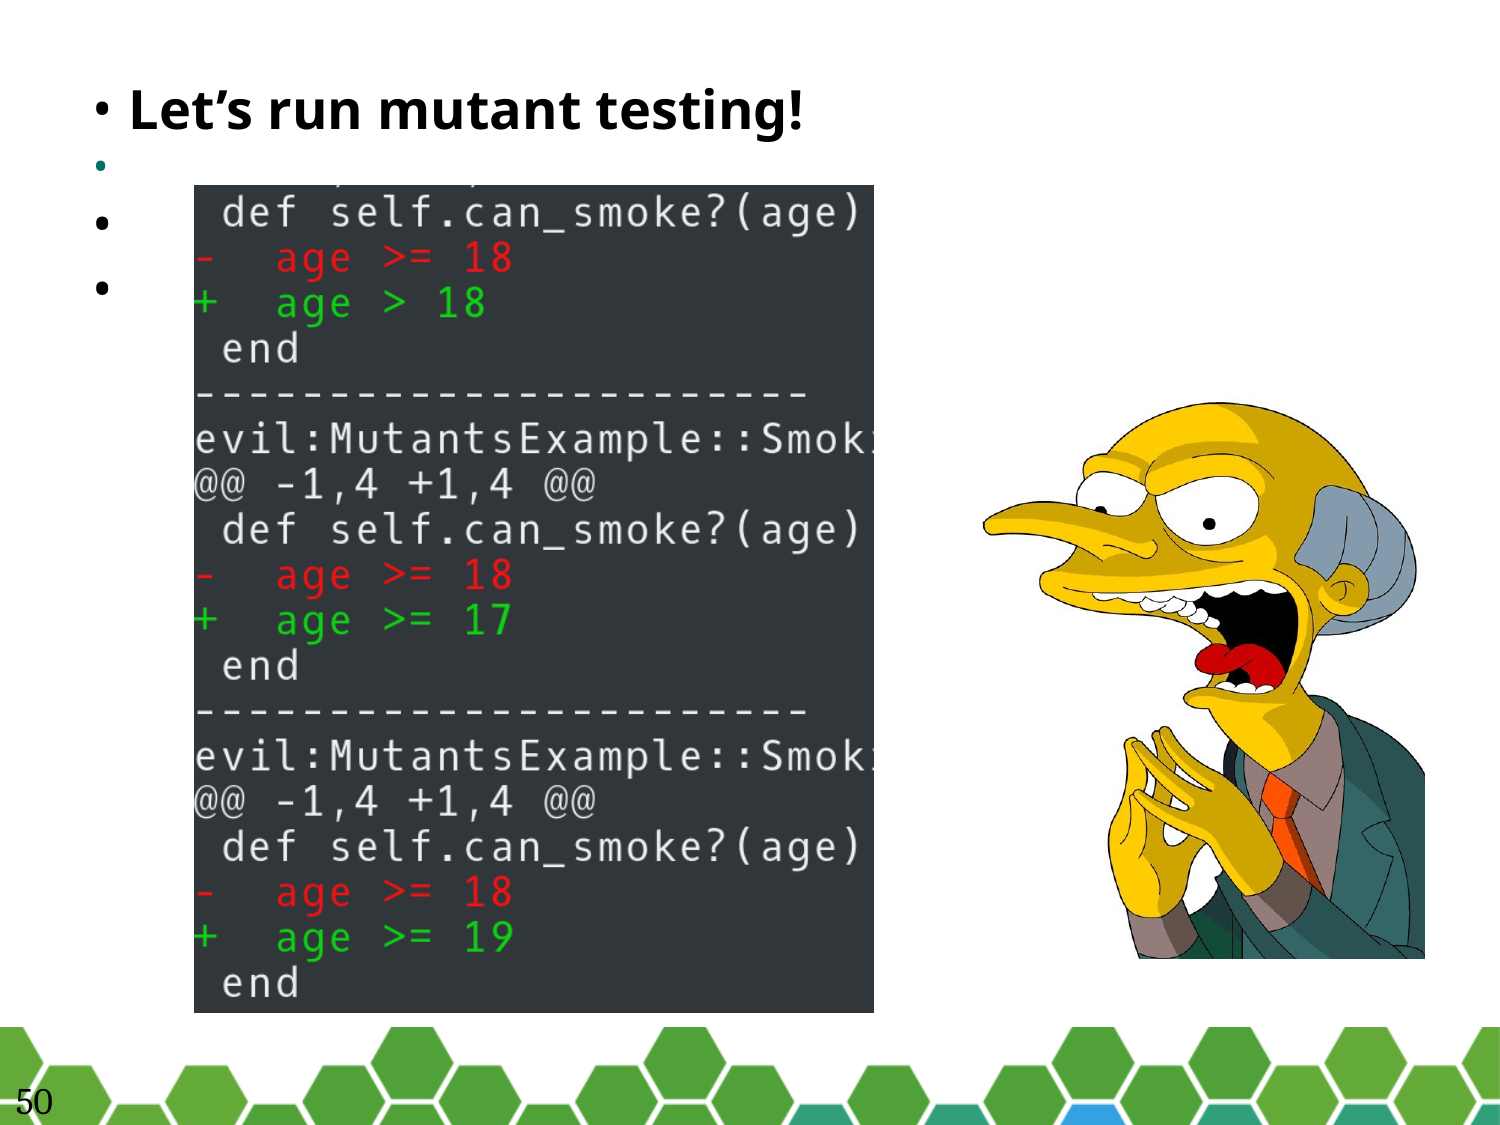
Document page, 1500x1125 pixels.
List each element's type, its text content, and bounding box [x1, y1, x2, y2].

text_box Let’s run mutant testing! [92, 75, 1467, 728]
picture [0, 1027, 1500, 1125]
picture [194, 185, 1425, 1013]
